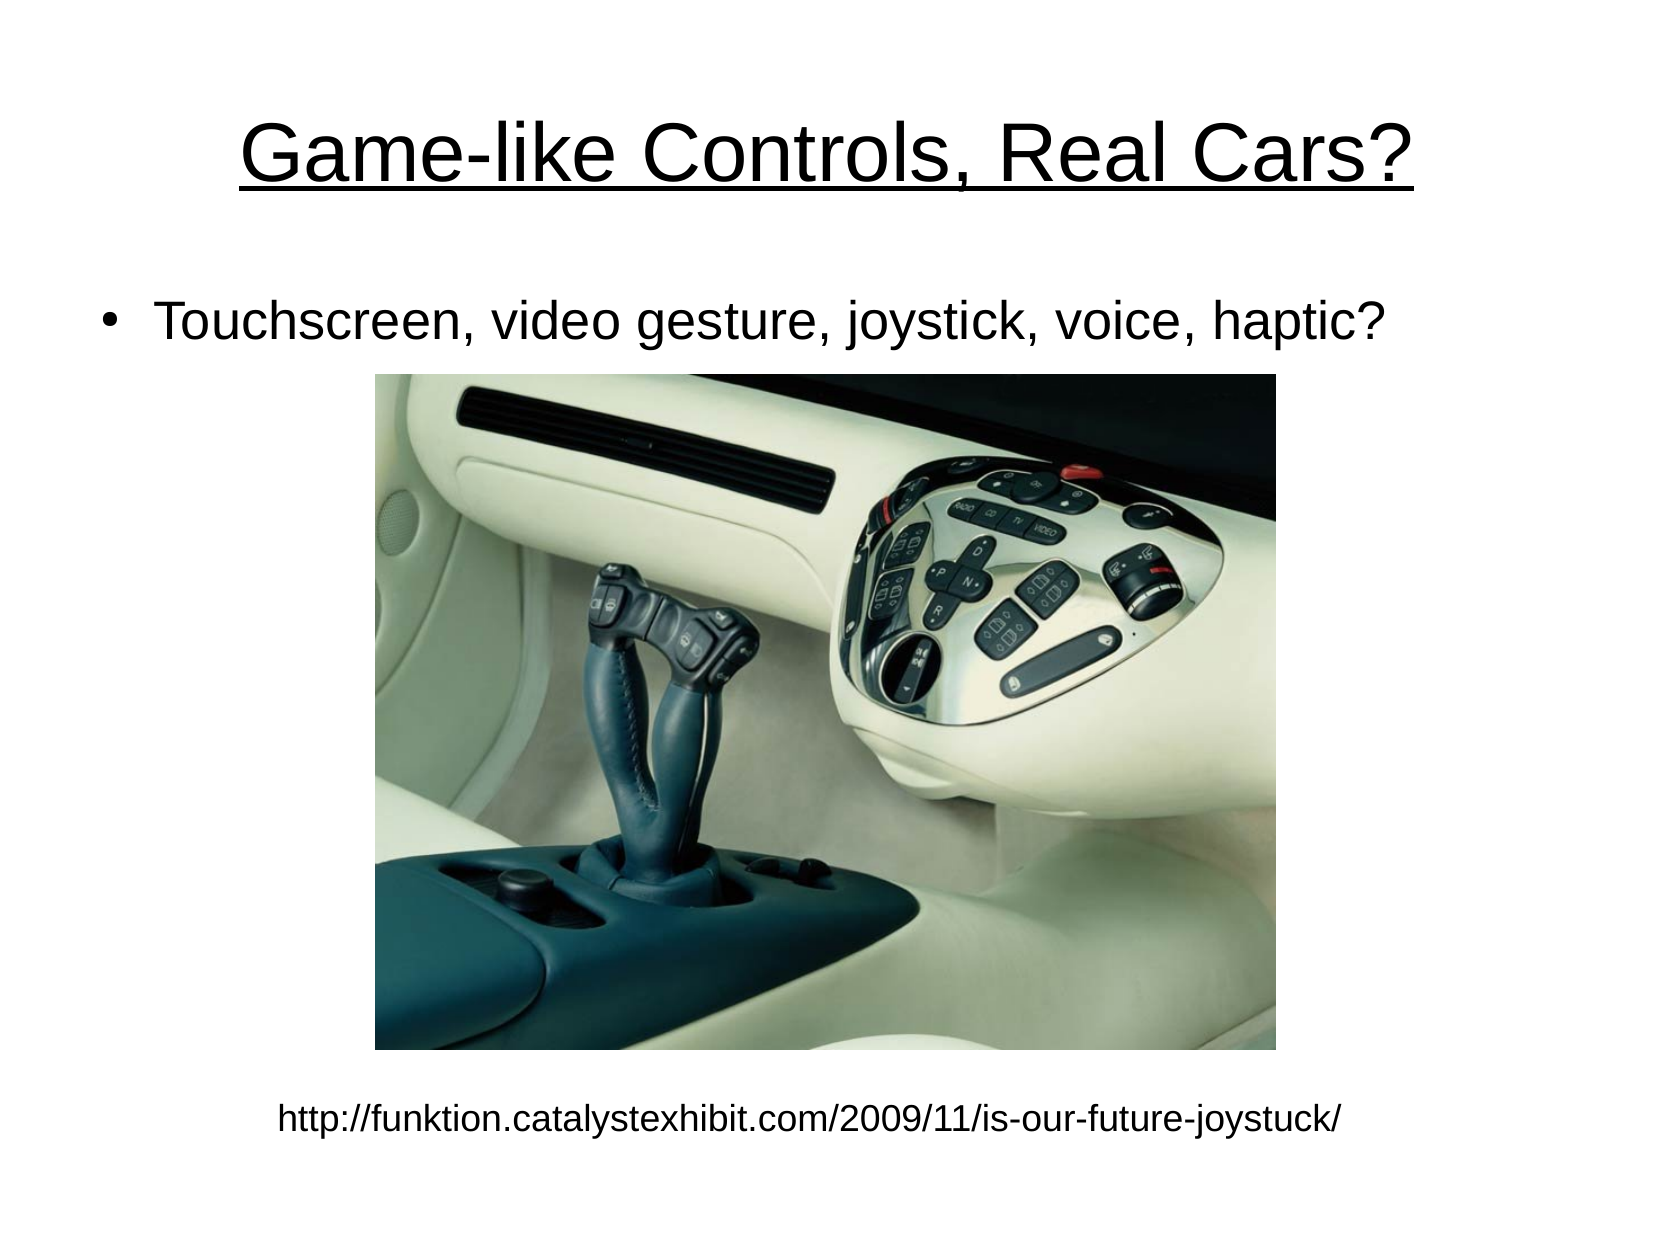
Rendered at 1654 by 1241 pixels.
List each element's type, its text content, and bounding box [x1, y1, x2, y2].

text_box http://funktion.catalystexhibit.com/2009/11/is-our-future-joystuck/ [262, 1089, 1359, 1189]
list Touchscreen, video gesture, joystick, voice, haptic? [82, 290, 1571, 1109]
picture [375, 374, 1276, 1051]
title Game-like Controls, Real Cars? [82, 49, 1571, 257]
